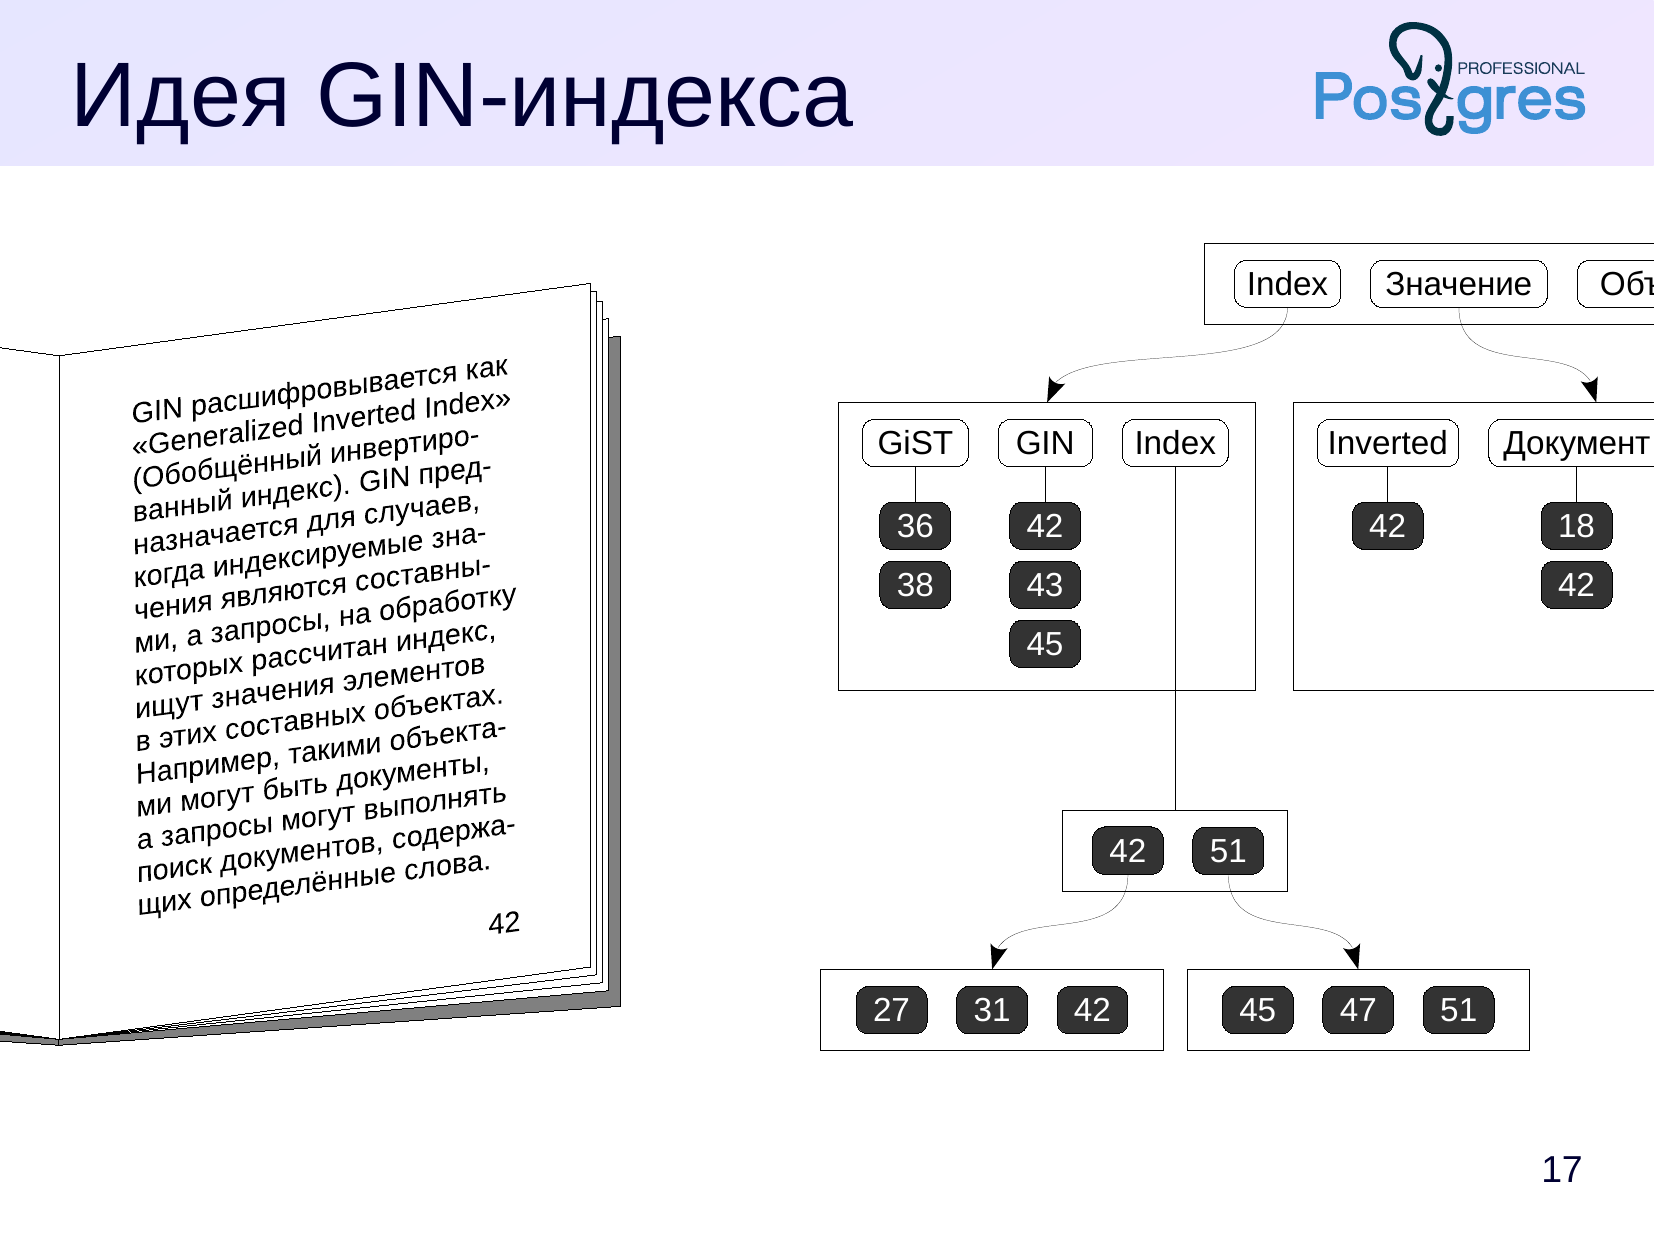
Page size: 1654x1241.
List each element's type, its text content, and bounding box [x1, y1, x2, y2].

text_box [838, 402, 1256, 691]
text_box 51 [1192, 827, 1264, 875]
text_box 18 [1541, 502, 1613, 550]
text_box 36 [879, 502, 951, 550]
text_box GIN [998, 419, 1093, 467]
text_box 31 [956, 986, 1028, 1034]
text_box [1204, 243, 1654, 325]
text_box 51 [1423, 986, 1495, 1034]
text_box 42 [1009, 502, 1081, 550]
title Идея GIN-индекса [70, 43, 1261, 151]
text_box Inverted [1317, 419, 1459, 467]
text_box 42 [1541, 561, 1613, 609]
text_box 42 [1352, 502, 1424, 550]
text_box 42 [1057, 986, 1128, 1034]
text_box Документ [1488, 419, 1654, 467]
text_box Значение [1370, 260, 1548, 308]
text_box Объект [1577, 260, 1654, 308]
text_box 47 [1322, 986, 1394, 1034]
text_box 45 [1009, 620, 1081, 668]
text_box Index [1122, 419, 1229, 467]
text_box [1187, 969, 1530, 1051]
text_box 45 [1222, 986, 1294, 1034]
text_box Index [1234, 260, 1341, 308]
text_box 27 [856, 986, 928, 1034]
text_box [1062, 810, 1288, 892]
text_box [1293, 402, 1654, 691]
text_box 42 [1092, 826, 1164, 875]
text_box GiST [862, 419, 969, 467]
text_box [820, 969, 1164, 1051]
text_box 43 [1009, 561, 1081, 609]
text_box [0, 283, 621, 1046]
text_box 38 [879, 561, 951, 609]
